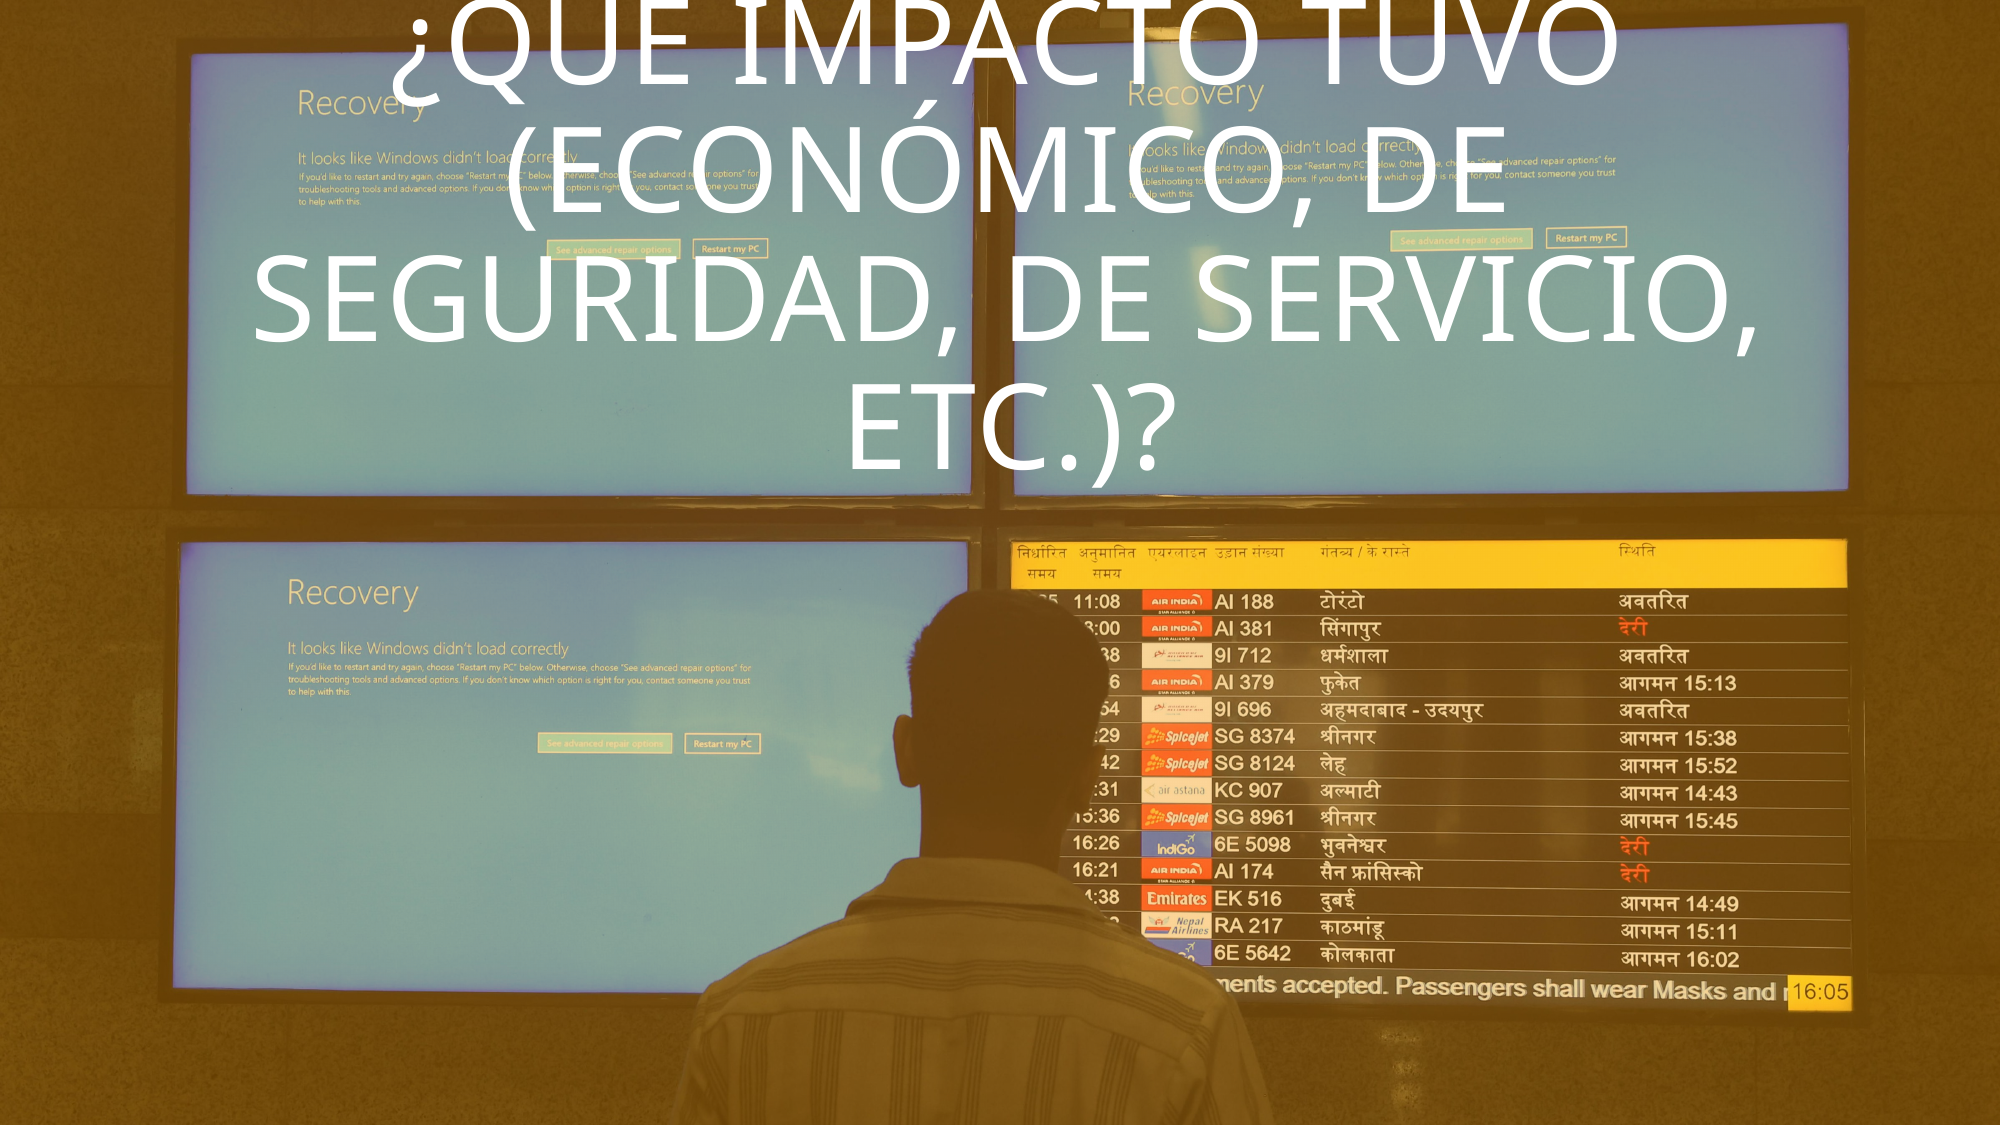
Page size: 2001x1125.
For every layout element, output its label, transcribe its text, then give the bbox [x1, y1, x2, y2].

title ¿Qué impacto tuvo (económico, de seguridad, de servicio, etc.)? [167, 0, 1853, 503]
picture [0, 0, 2000, 1125]
